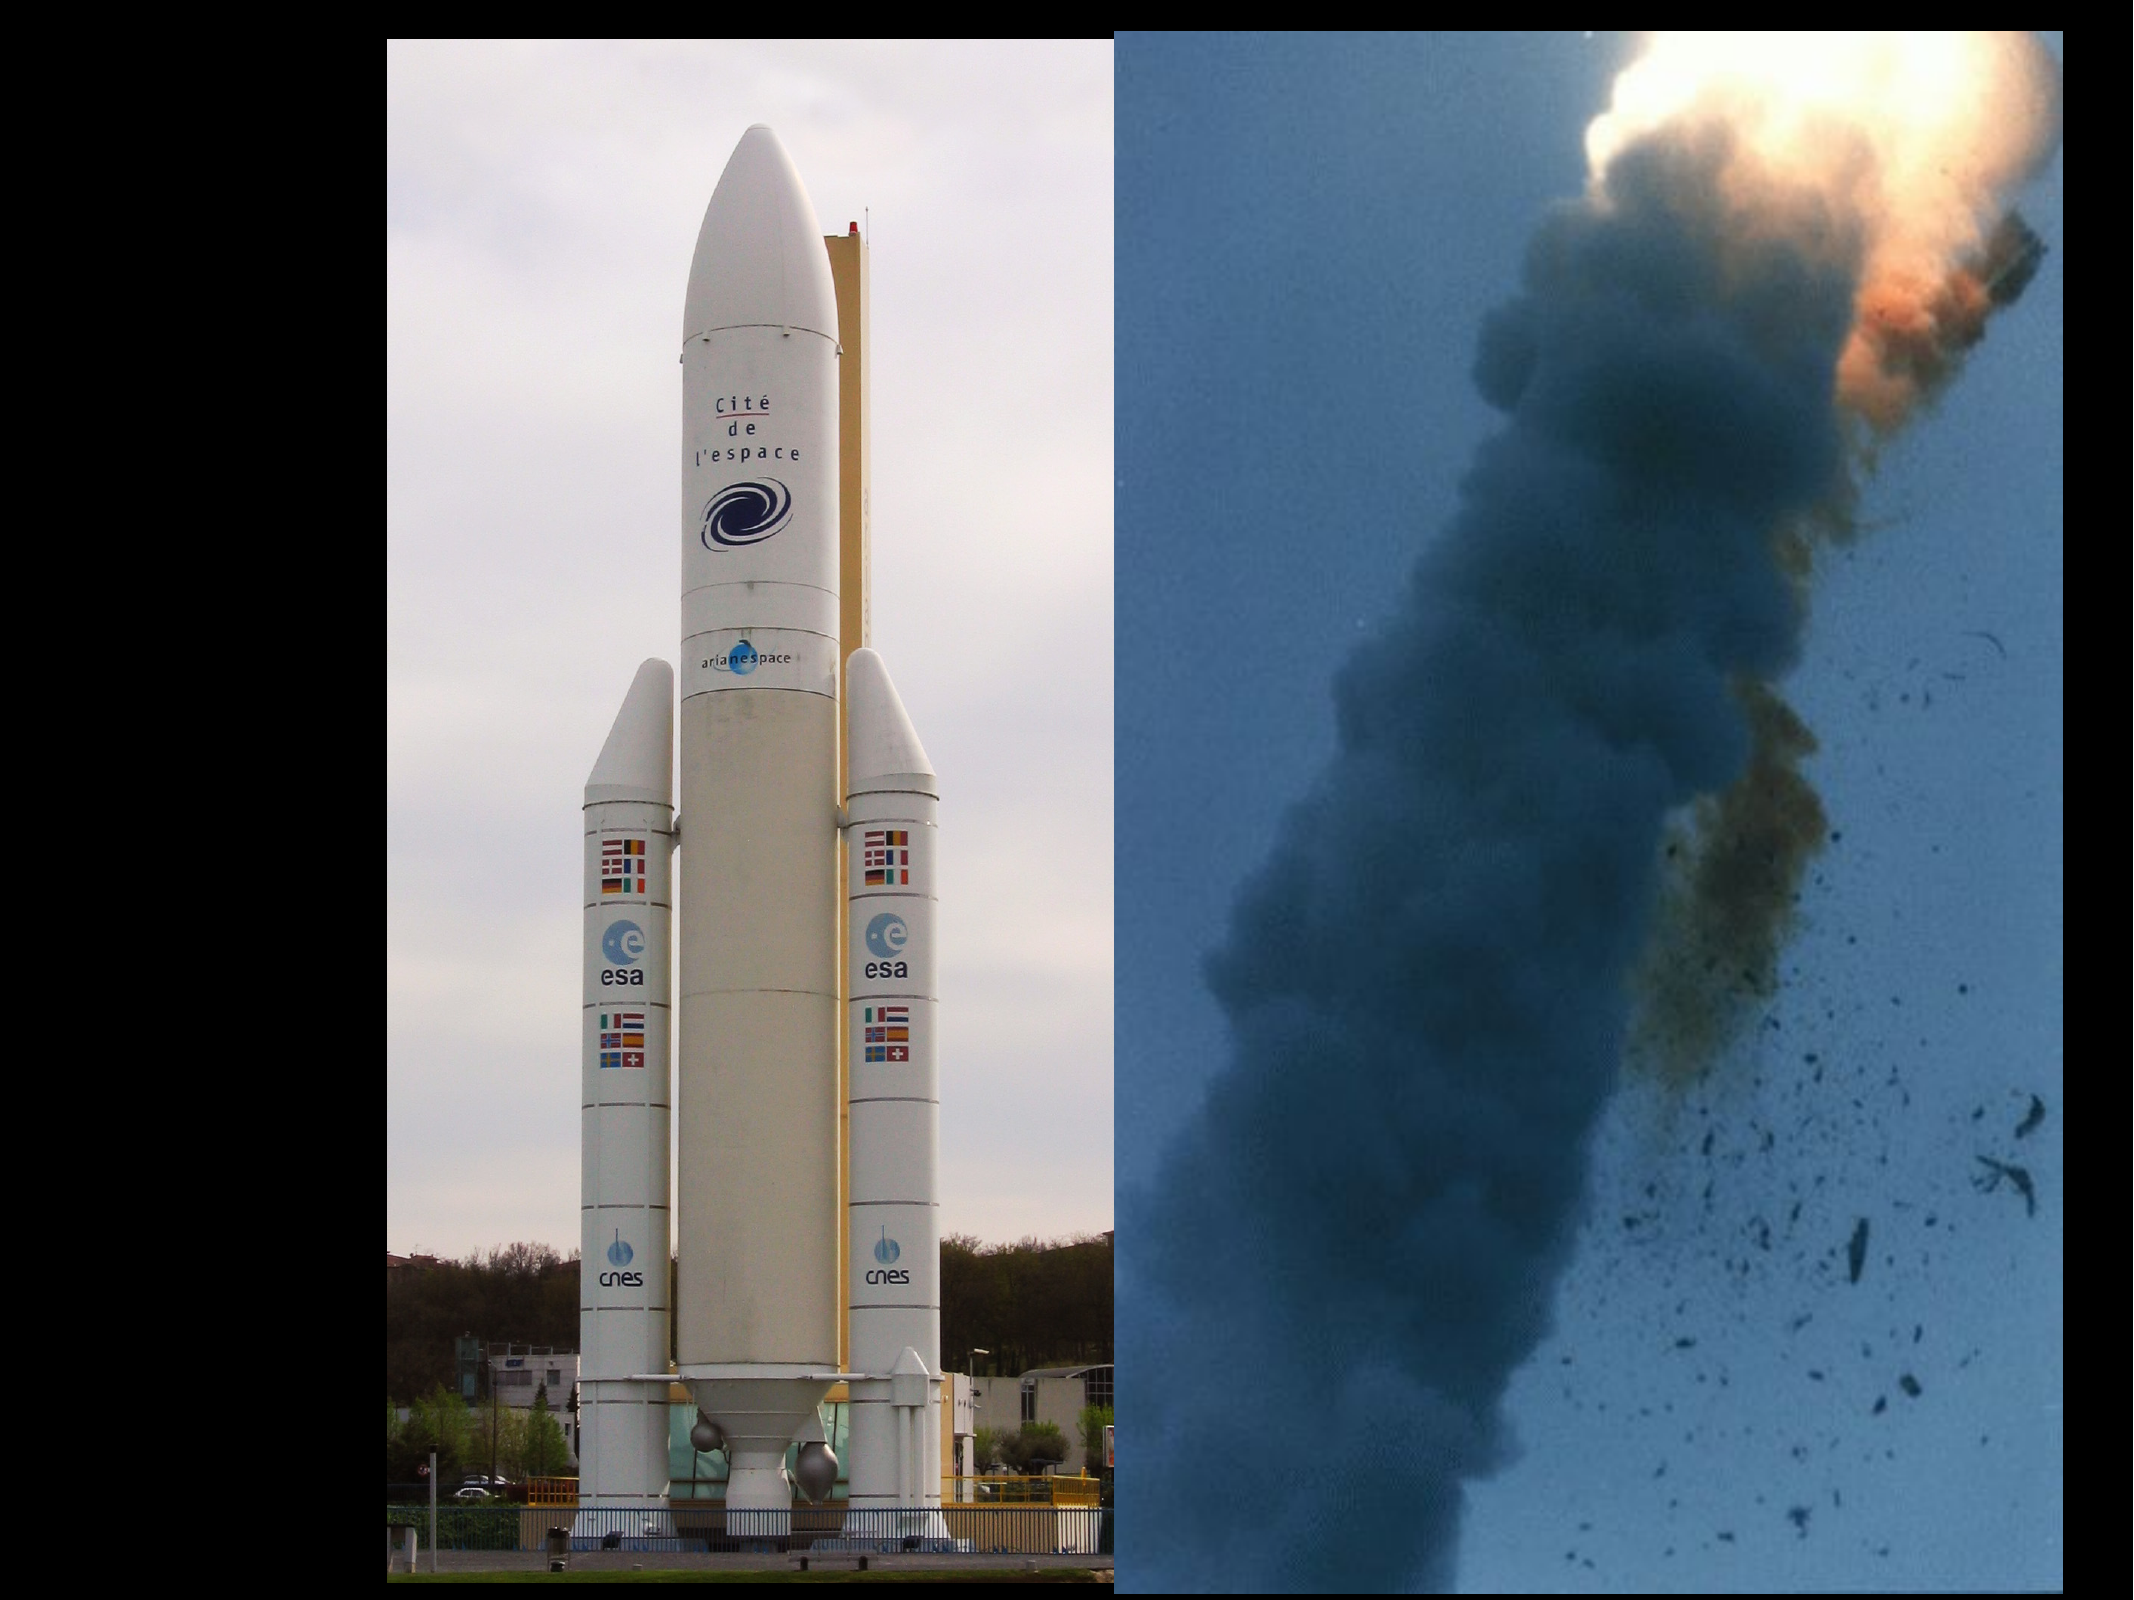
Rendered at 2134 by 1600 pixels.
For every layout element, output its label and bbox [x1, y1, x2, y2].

picture [387, 31, 2063, 1594]
